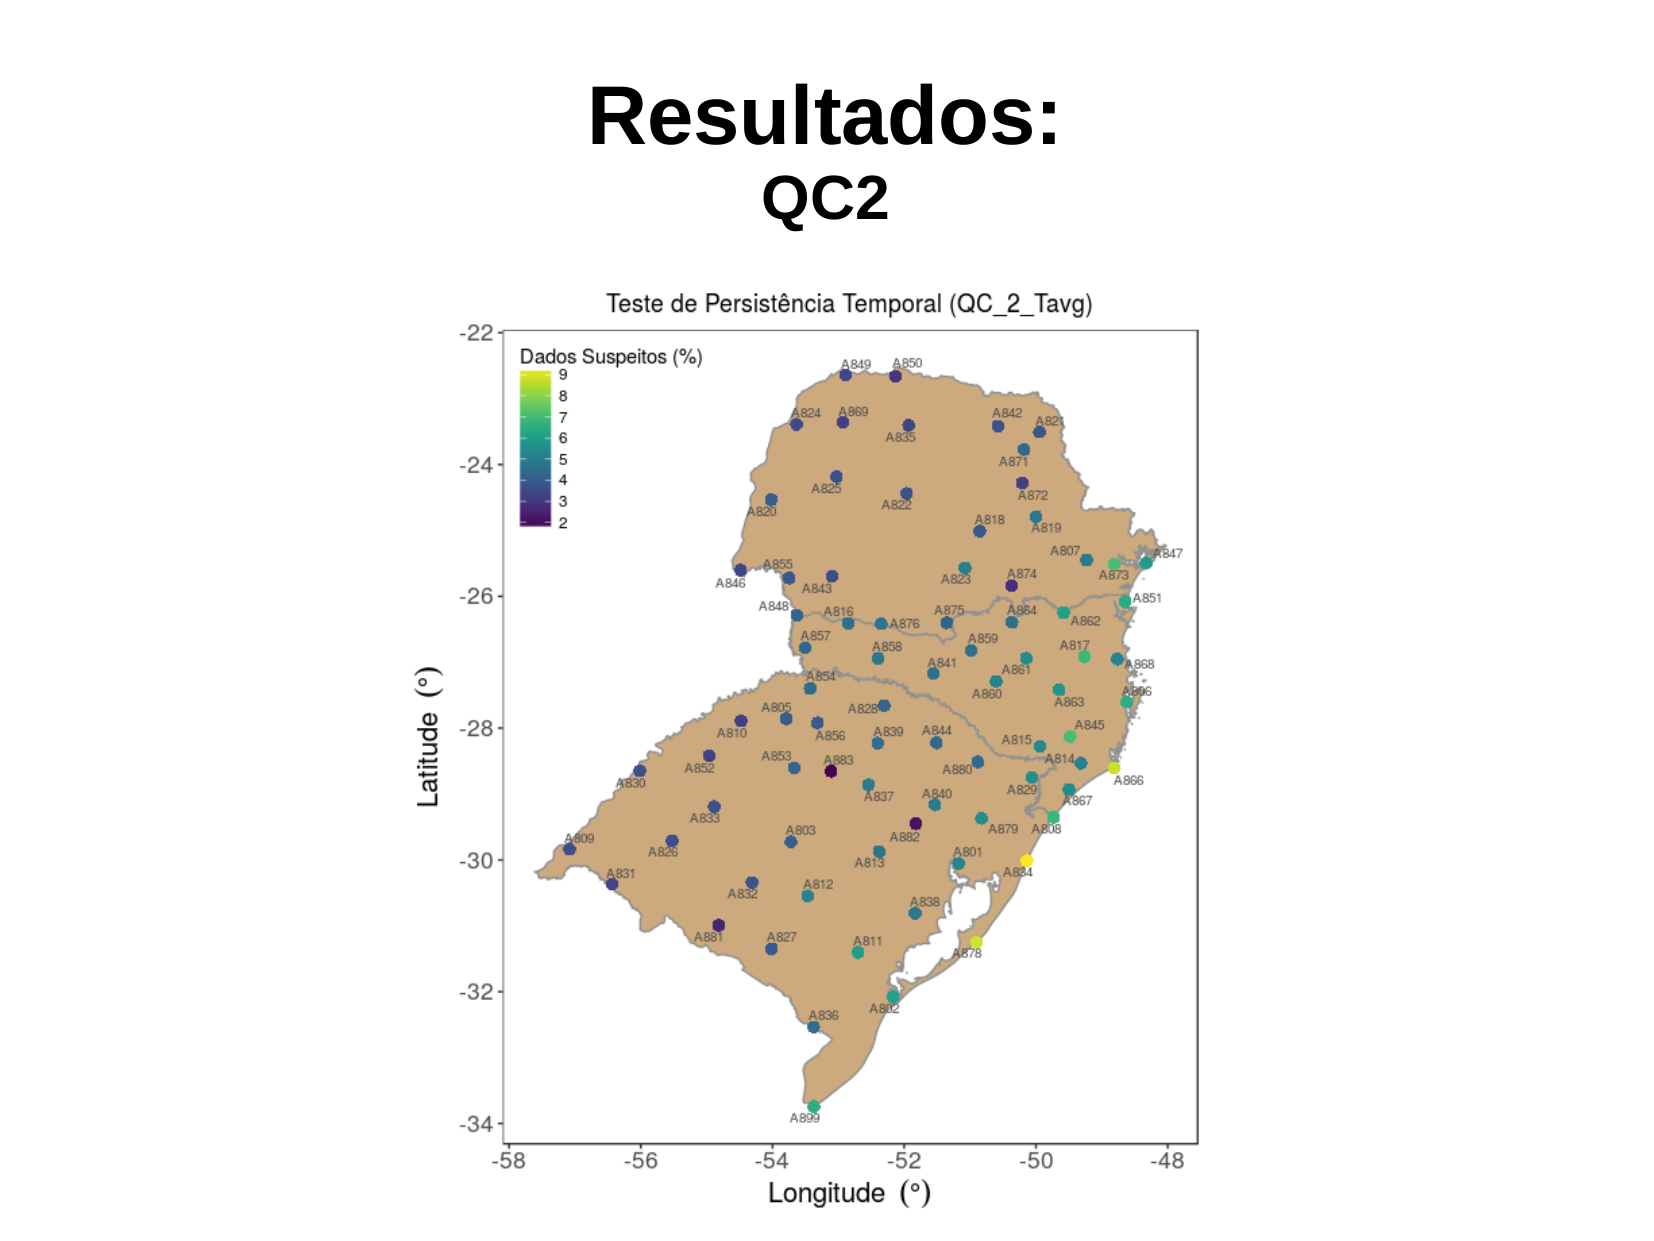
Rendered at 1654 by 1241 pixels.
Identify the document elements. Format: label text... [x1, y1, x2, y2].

picture [390, 284, 1219, 1230]
text_box Resultados: QC2 [82, 49, 1569, 255]
